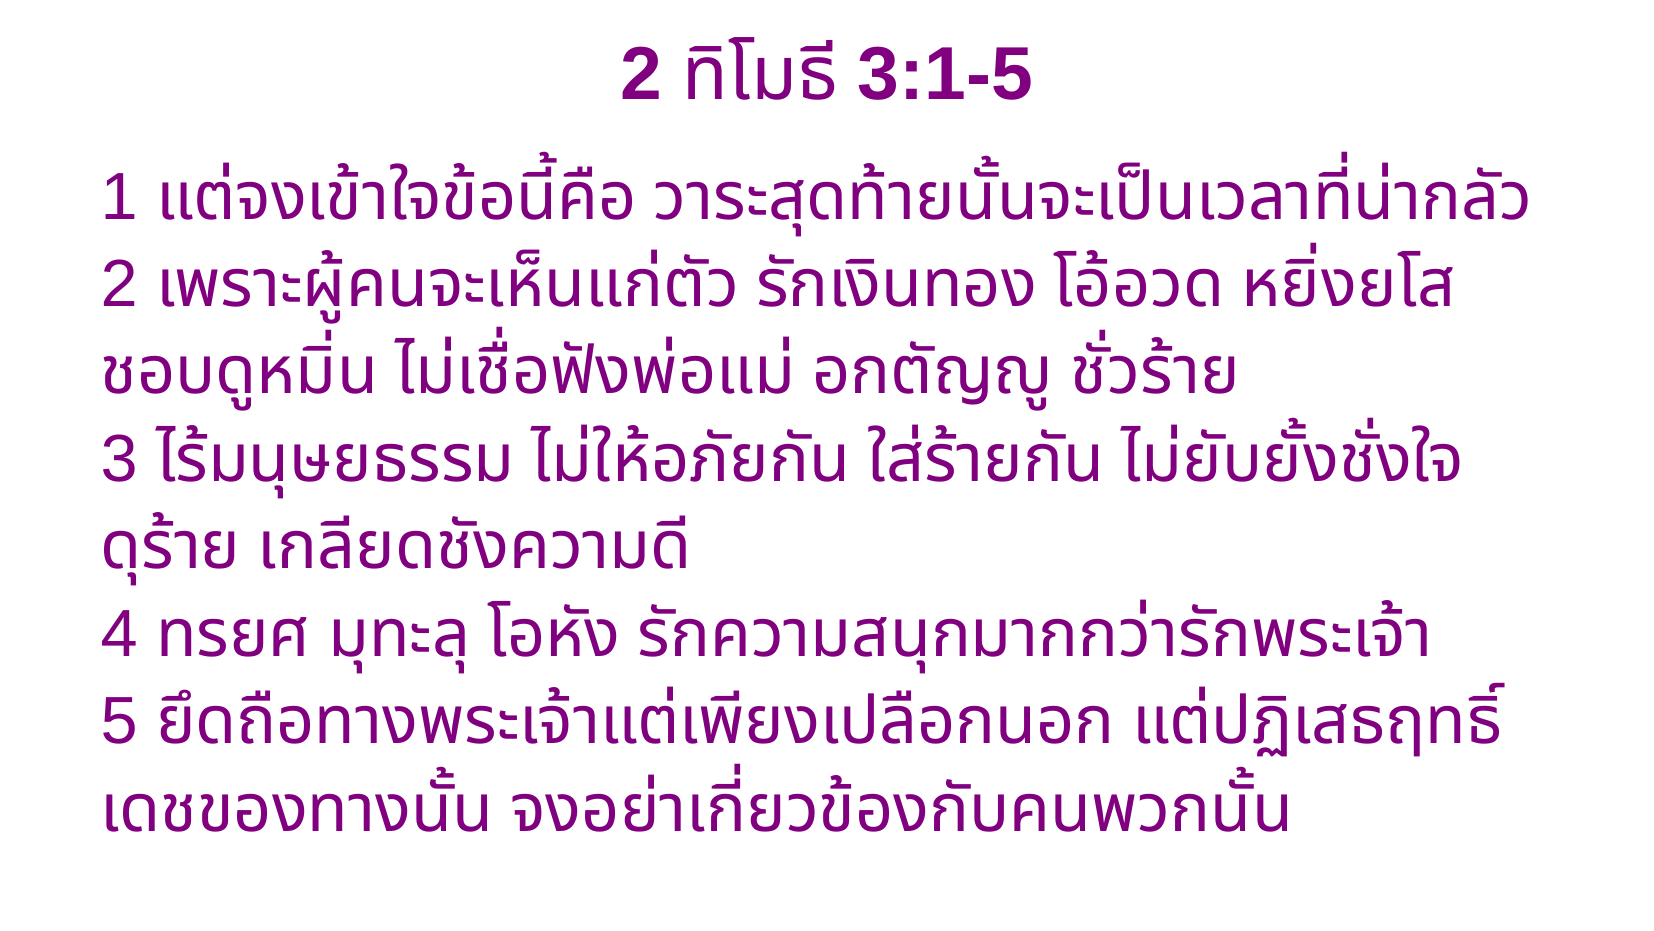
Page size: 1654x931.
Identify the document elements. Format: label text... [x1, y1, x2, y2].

text_box 1 แต่จงเข้าใจข้อนี้คือ วาระสุดท้ายนั้นจะเป็นเวลาที่น่ากลัว 2 เพราะผู้คนจะเห็นแก่ตัว รักเงินทอง โอ้อวด หยิ่งยโส ชอบดูหมิ่น ไม่เชื่อฟังพ่อแม่ อกตัญญู ชั่วร้าย 3 ไร้มนุษยธรรม ไม่ให้อภัยกัน ใส่ร้ายกัน ไม่ยับยั้งชั่งใจ ดุร้าย เกลียดชังความดี 4 ทรยศ มุทะลุ โอหัง รักความสนุกมากกว่ารักพระเจ้า 5 ยึดถือทางพระเจ้าแต่เพียงเปลือกนอก แต่ปฏิเสธฤทธิ์เดชของทางนั้น จงอย่าเกี่ยวข้องกับคนพวกนั้น [85, 151, 1576, 864]
title 2 ทิโมธี 3:1-5 [82, 19, 1571, 143]
